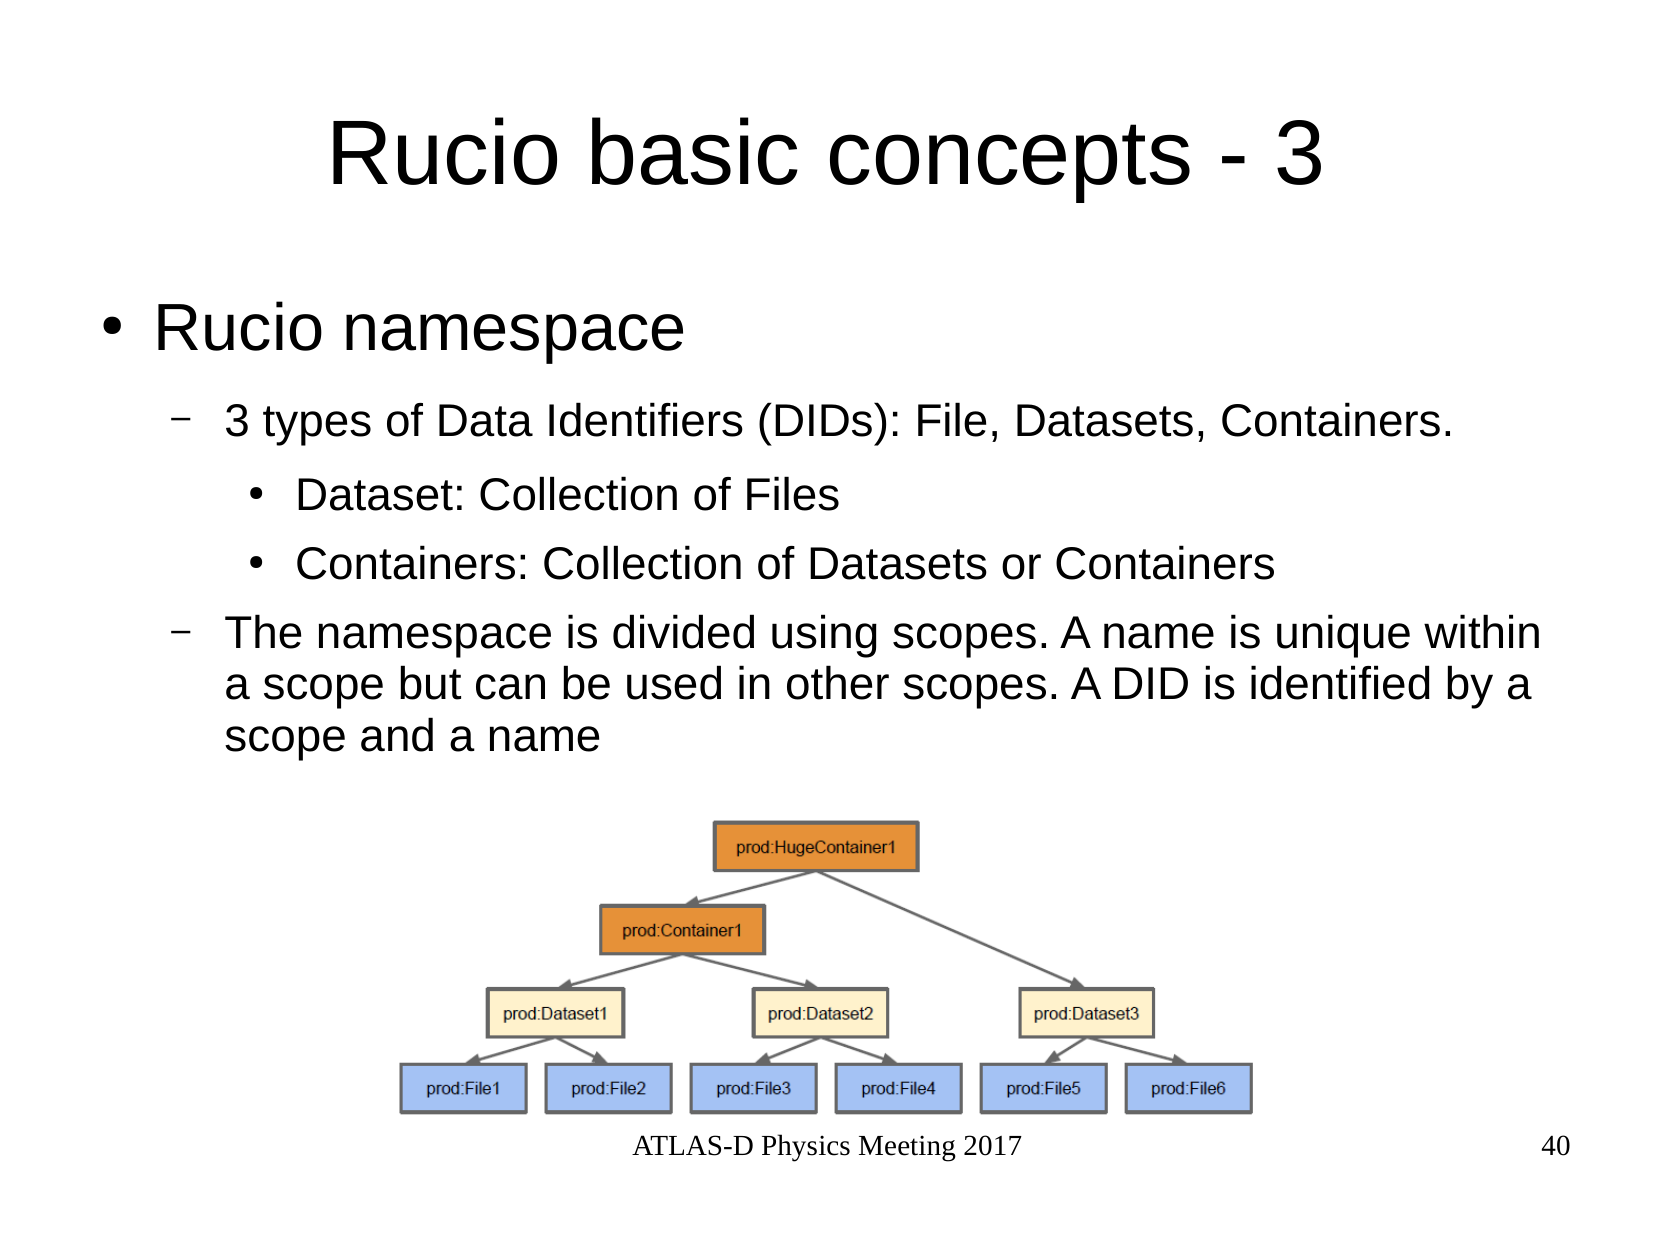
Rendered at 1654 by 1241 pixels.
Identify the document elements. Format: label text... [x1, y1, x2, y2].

title Rucio basic concepts - 3 [82, 49, 1571, 257]
picture [368, 809, 1276, 1127]
list Rucio namespace 3 types of Data Identifiers (DIDs): File, Datasets, Containers. Dataset: Collection of Files Containers: Collection of Datasets or Containers The namespace is divided using scopes. A name is unique within a scope but can be used in other scopes. A DID is identified by a scope and a name [82, 290, 1561, 1201]
